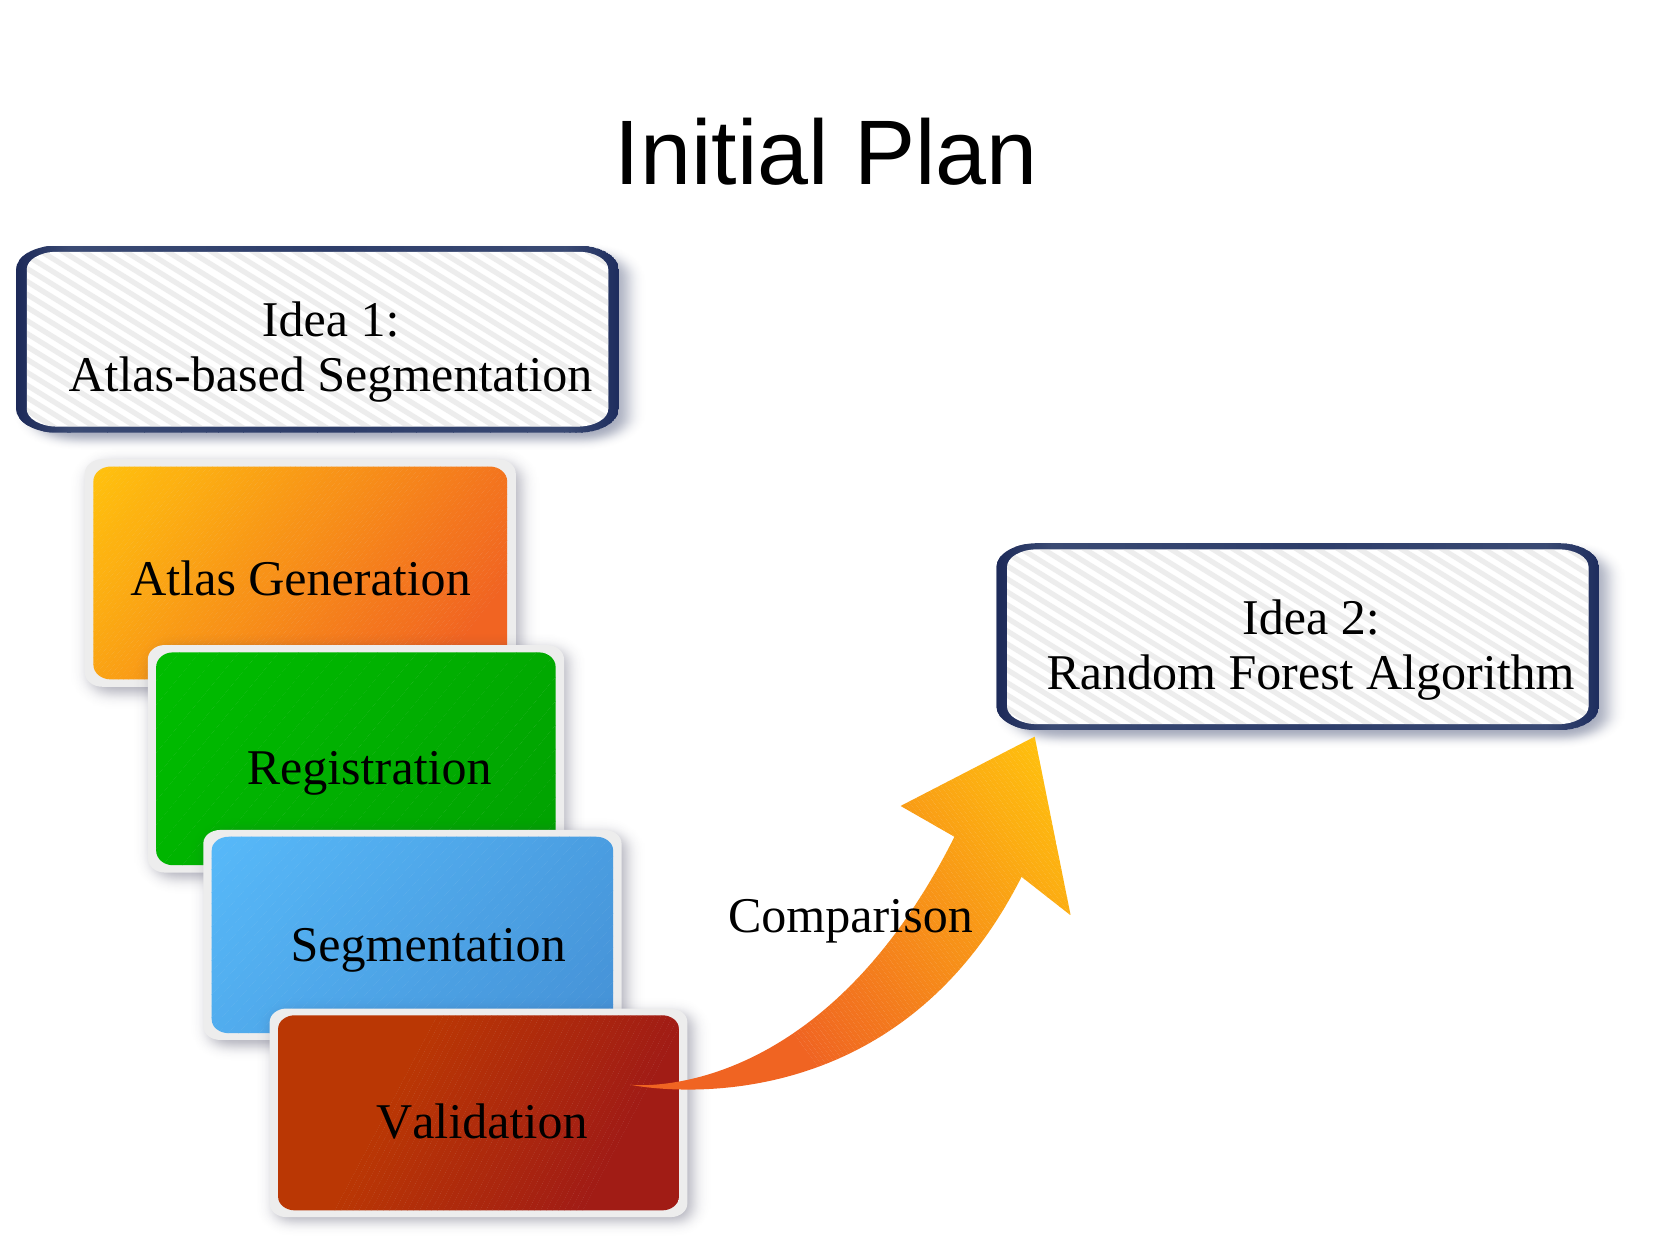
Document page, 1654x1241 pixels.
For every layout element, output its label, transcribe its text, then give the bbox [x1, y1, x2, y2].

picture [0, 233, 1654, 1241]
title Initial Plan [82, 49, 1571, 257]
